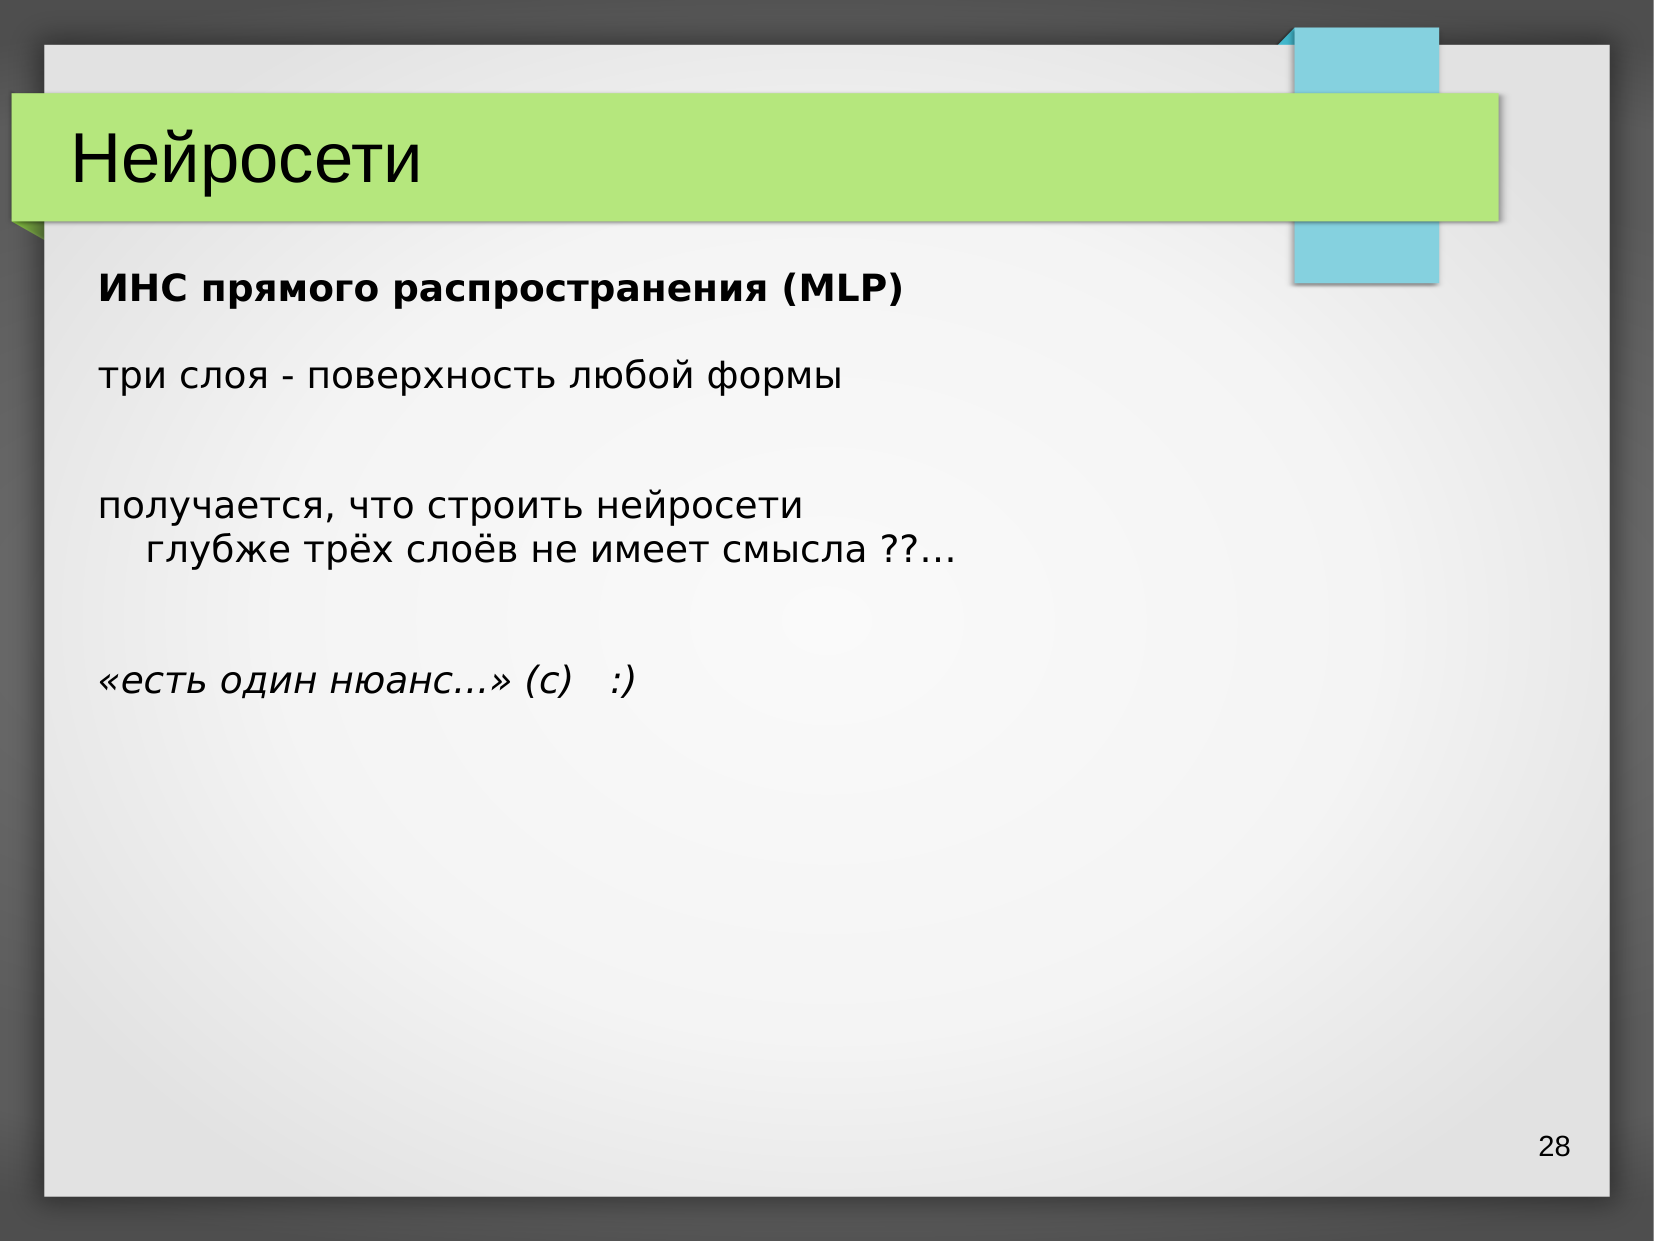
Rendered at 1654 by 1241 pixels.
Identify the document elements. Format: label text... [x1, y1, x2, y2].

title Нейросети [70, 118, 1205, 199]
picture [0, 0, 1654, 1241]
text_box ИНС прямого распространения (MLP) три слоя - поверхность любой формы получается, что строить нейросети глубже трёх слоёв не имеет смысла ??… «есть один нюанс...» (c) :) [82, 259, 1595, 753]
